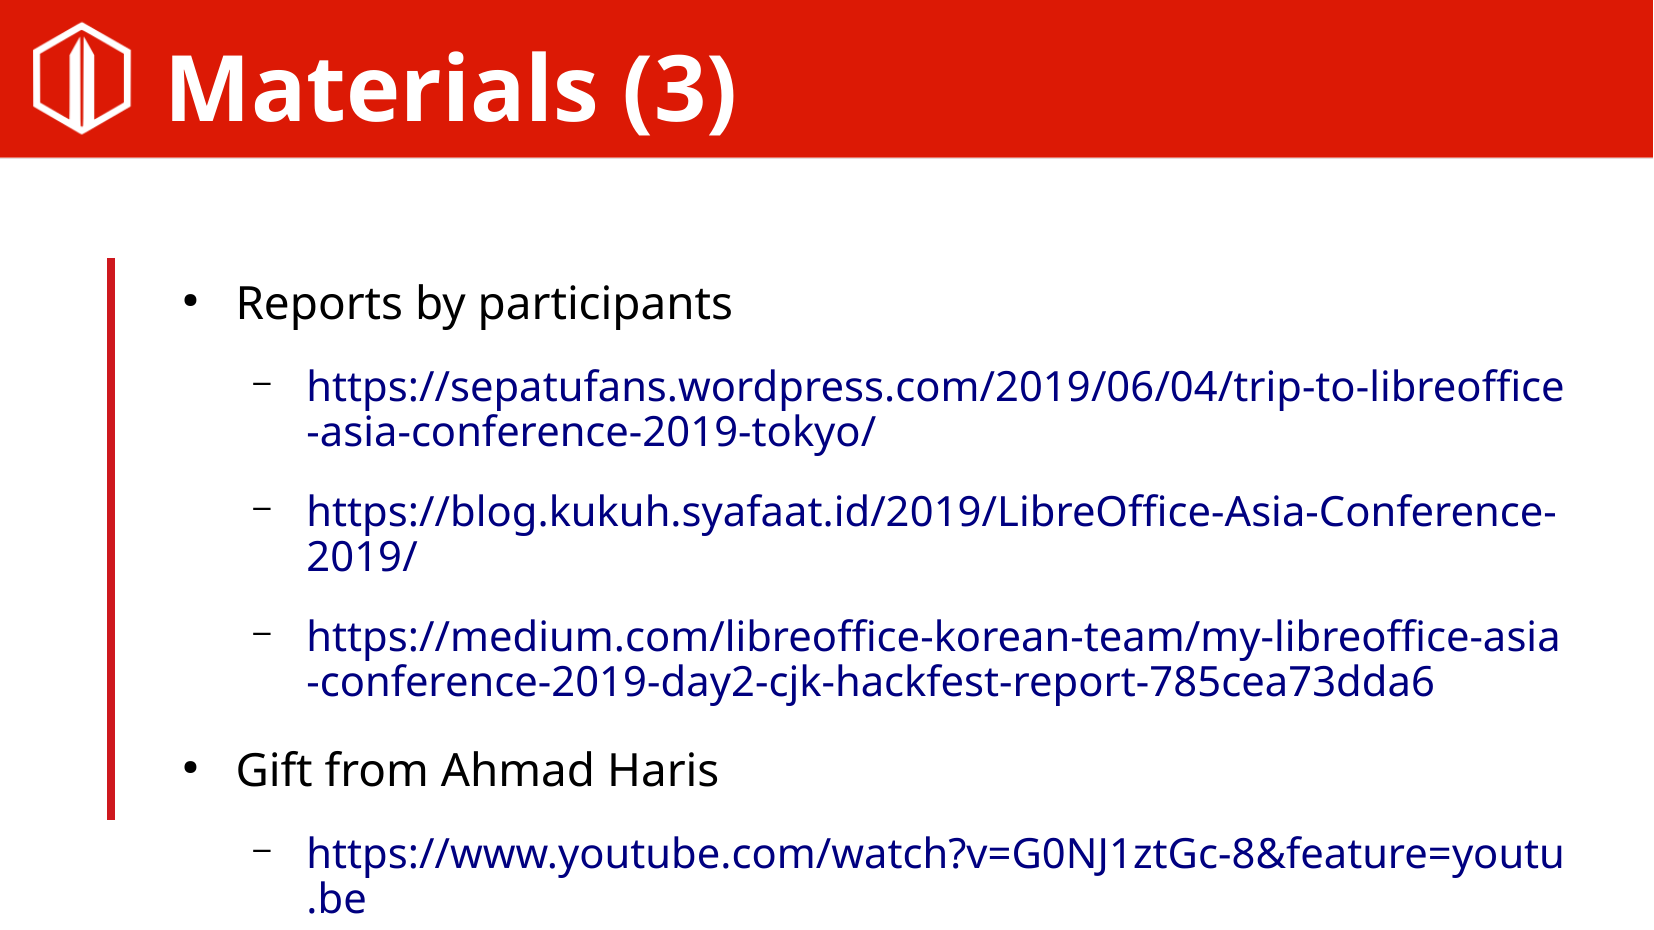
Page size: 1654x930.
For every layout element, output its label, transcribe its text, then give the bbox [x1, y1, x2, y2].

picture [0, 0, 1653, 930]
title Materials (3) [164, 30, 1571, 142]
list Reports by participants https://sepatufans.wordpress.com/2019/06/04/trip-to-libreoffice-asia-conference-2019-tokyo/ https://blog.kukuh.syafaat.id/2019/LibreOffice-Asia-Conference-2019/ https://medium.com/libreoffice-korean-team/my-libreoffice-asia-conference-2019-day2-cjk-hackfest-report-785cea73dda6 Gift from Ahmad Haris https://www.youtube.com/watch?v=G0NJ1ztGc-8&feature=youtu.be [164, 270, 1571, 810]
